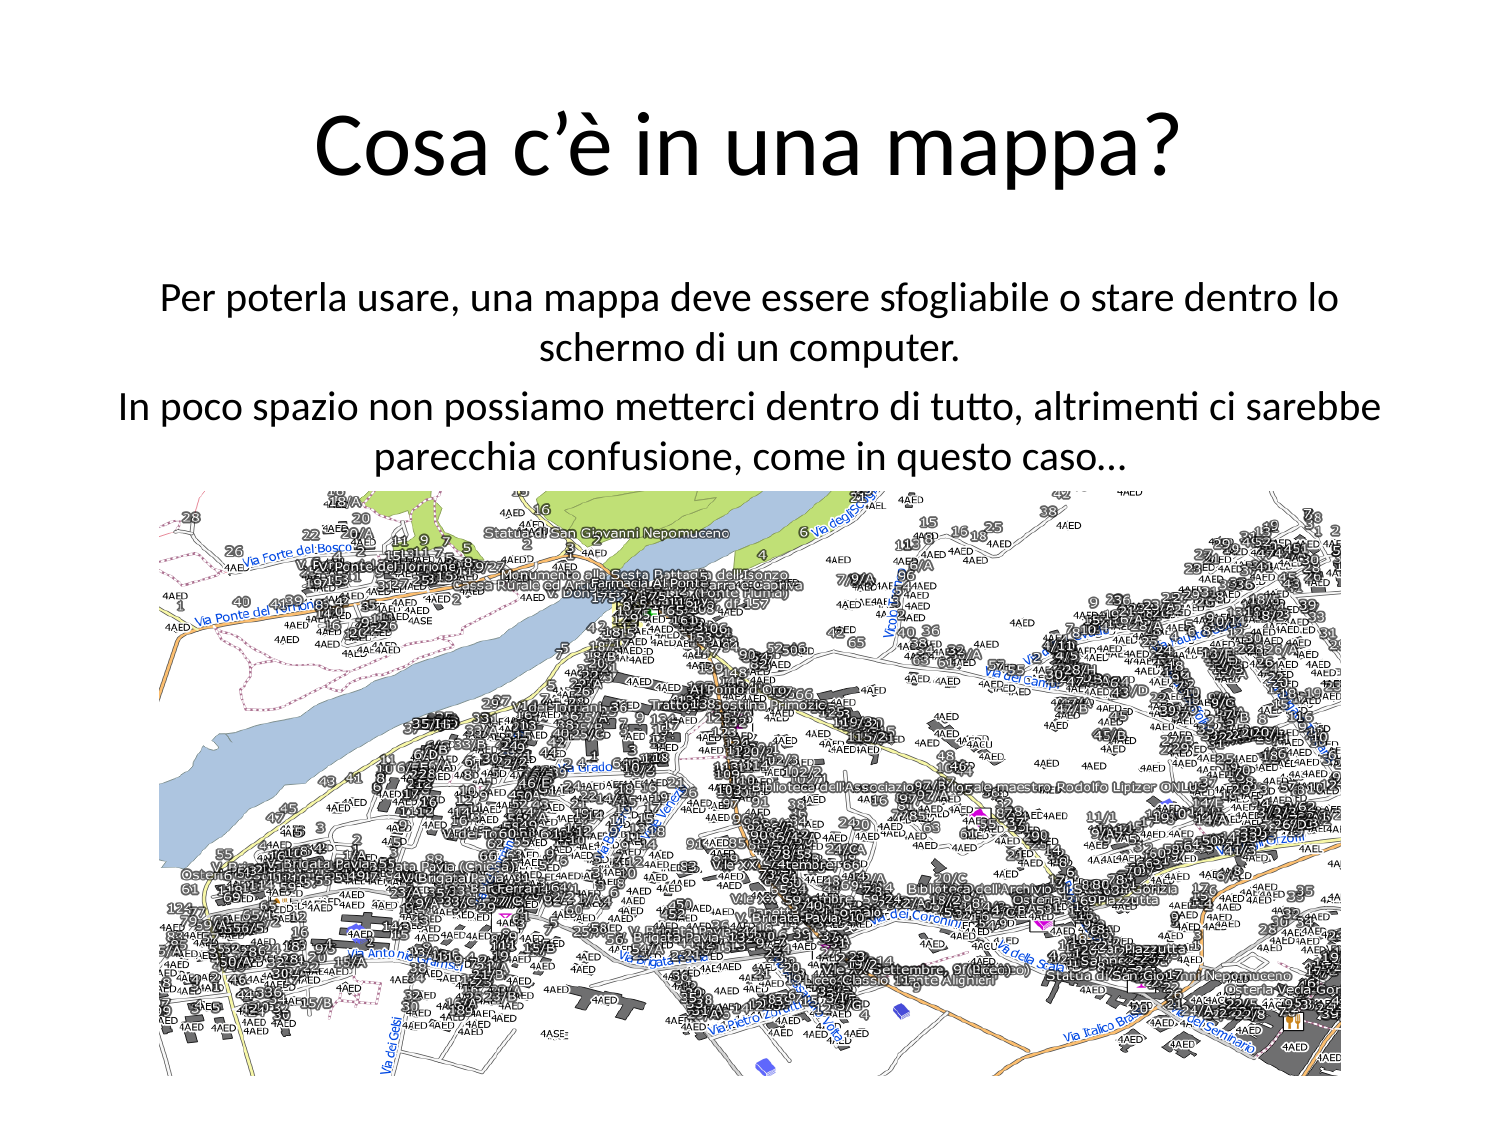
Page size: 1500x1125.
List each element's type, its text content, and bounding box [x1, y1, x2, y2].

picture [159, 491, 1341, 1076]
list Per poterla usare, una mappa deve essere sfogliabile o stare dentro lo schermo di un computer. In poco spazio non possiamo metterci dentro di tutto, altrimenti ci sarebbe parecchia confusione, come in questo caso… [75, 262, 1425, 1005]
title Cosa c’è in una mappa? [75, 45, 1425, 233]
